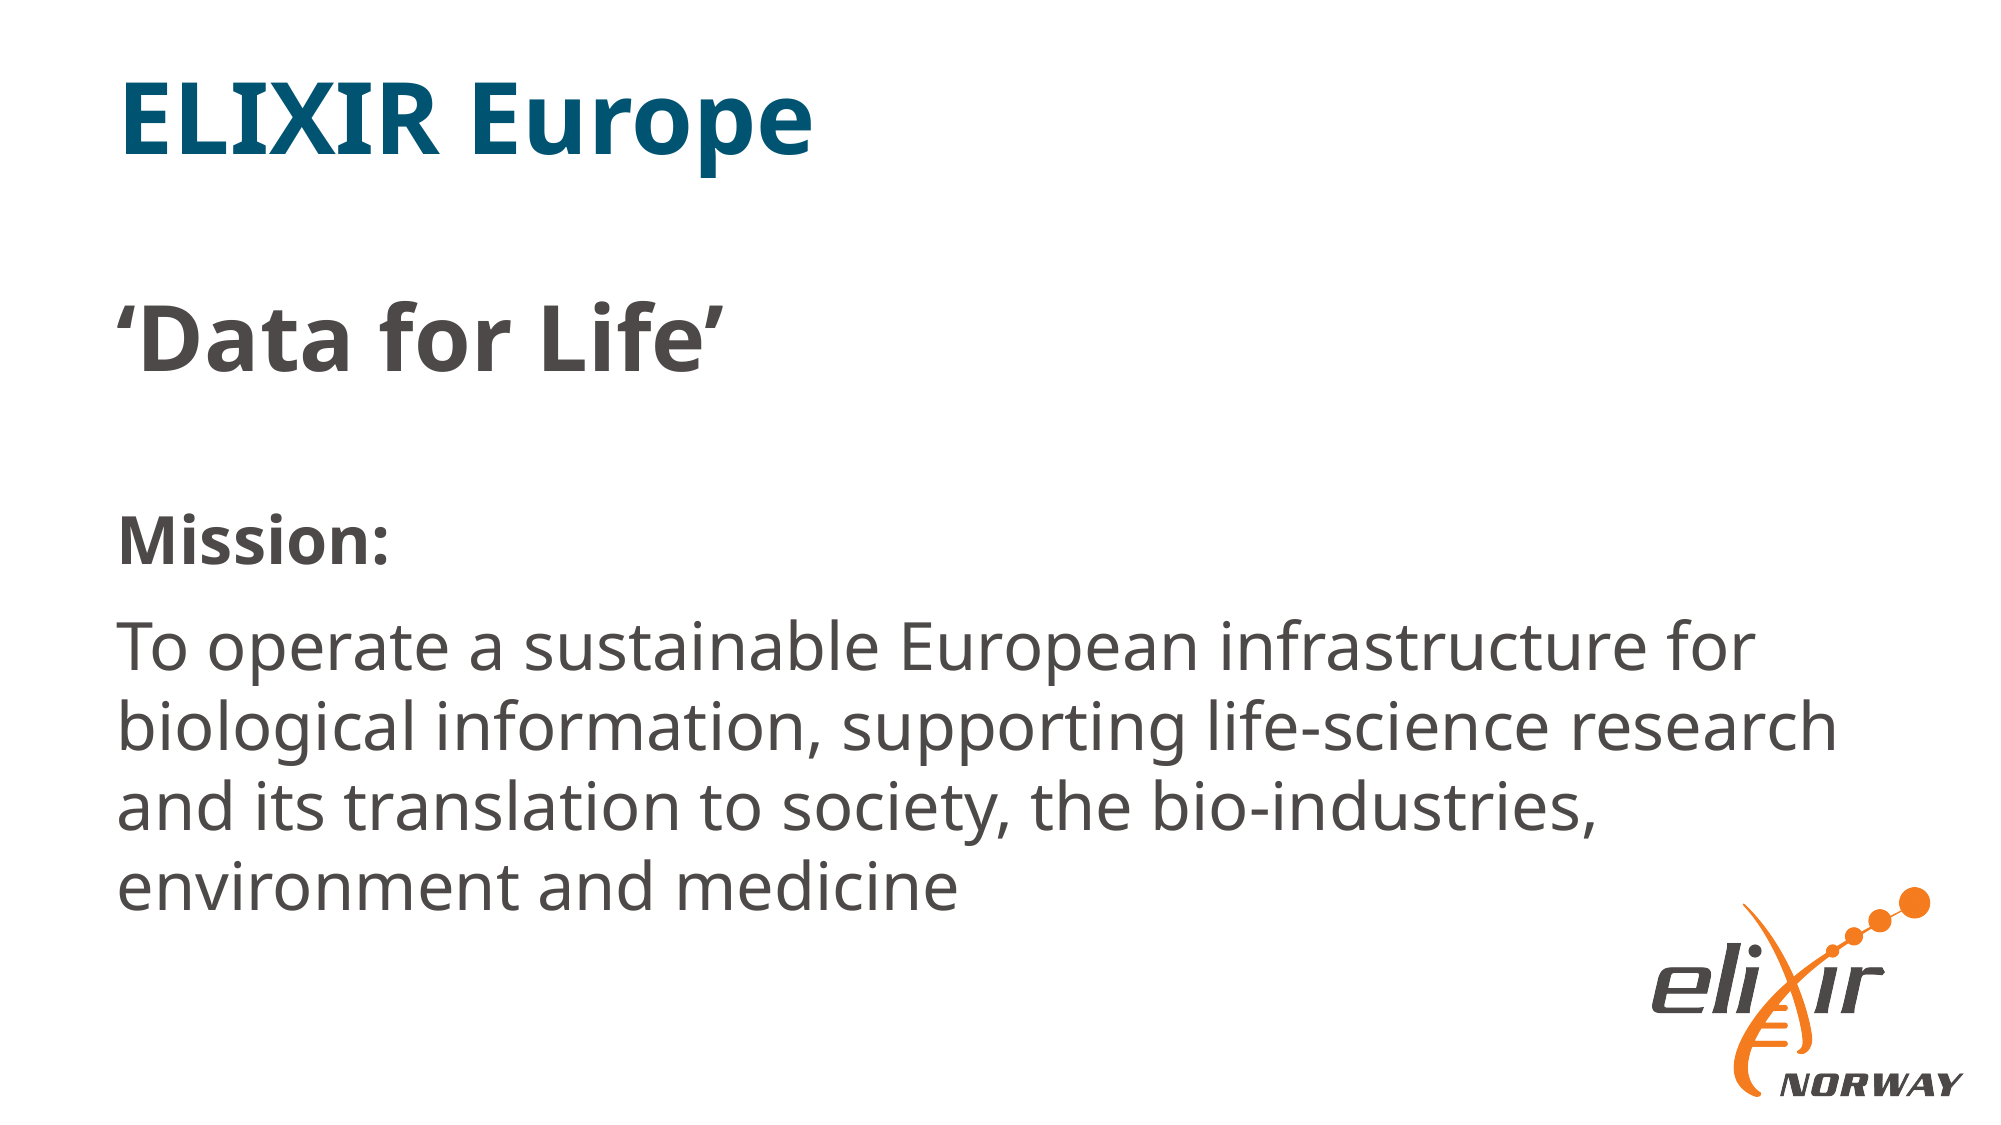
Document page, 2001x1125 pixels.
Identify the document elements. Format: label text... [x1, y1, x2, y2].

list ‘Data for Life’ Mission: To operate a sustainable European infrastructure for biological information, supporting life-science research and its translation to society, the bio-industries, environment and medicine [116, 279, 1901, 994]
title ELIXIR Europe [117, 54, 1902, 161]
picture [1652, 887, 1964, 1097]
